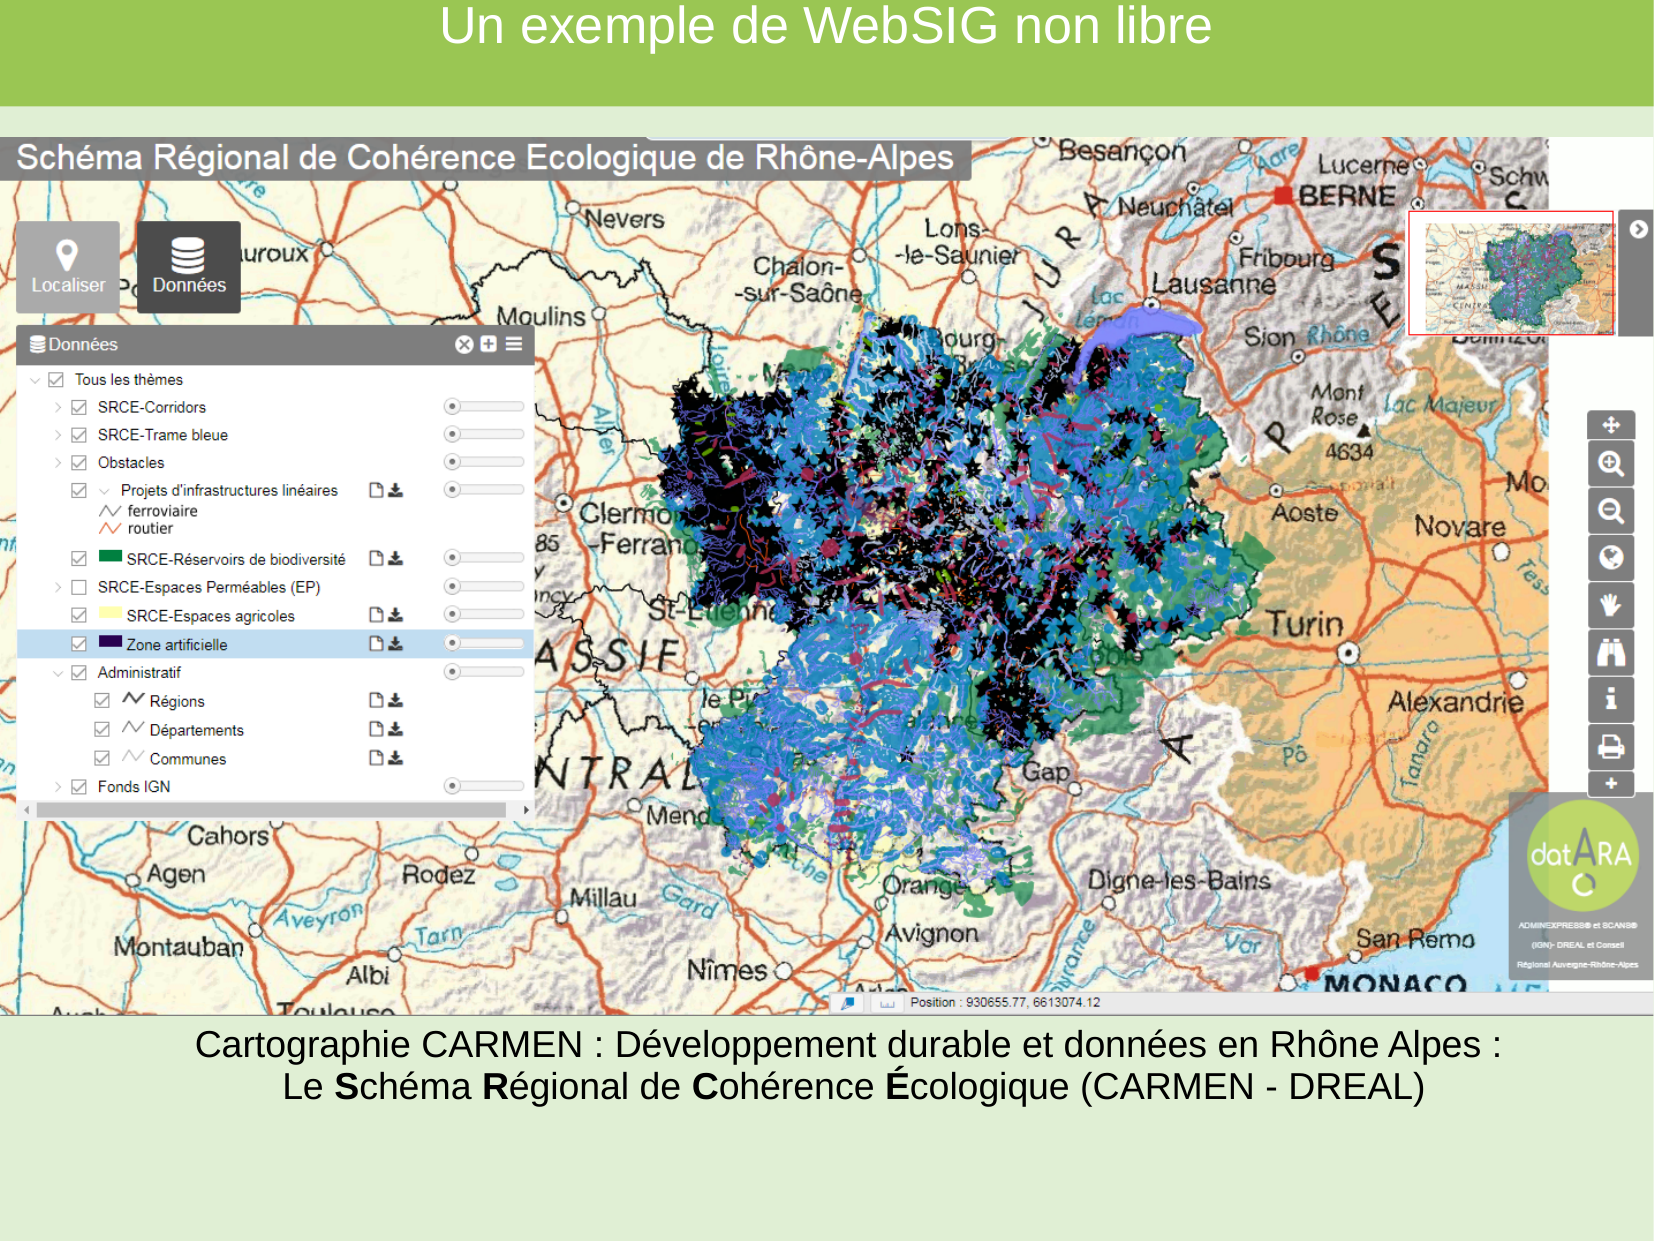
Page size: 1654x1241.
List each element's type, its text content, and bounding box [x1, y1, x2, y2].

text_box Cartographie CARMEN : Développement durable et données en Rhône Alpes : Le Schéma Régional de Cohérence Écologique (CARMEN - DREAL) [54, 1015, 1654, 1116]
title Un exemple de WebSIG non libre [82, 0, 1571, 113]
picture [0, 137, 1654, 1016]
